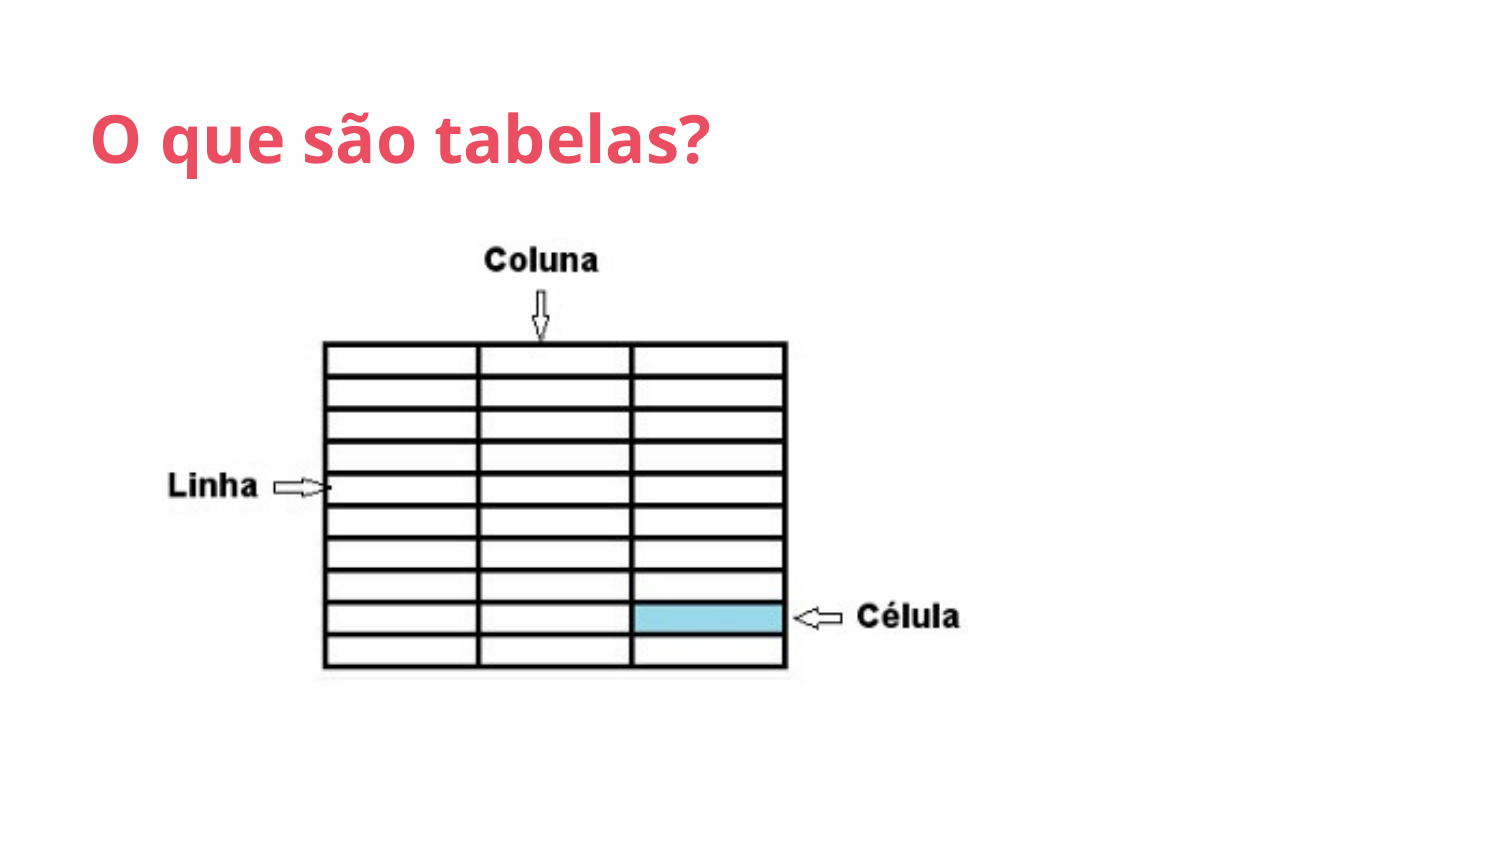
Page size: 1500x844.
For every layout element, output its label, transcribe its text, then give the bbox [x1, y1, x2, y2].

picture [149, 238, 968, 692]
text_box O que são tabelas? [74, 61, 1390, 200]
